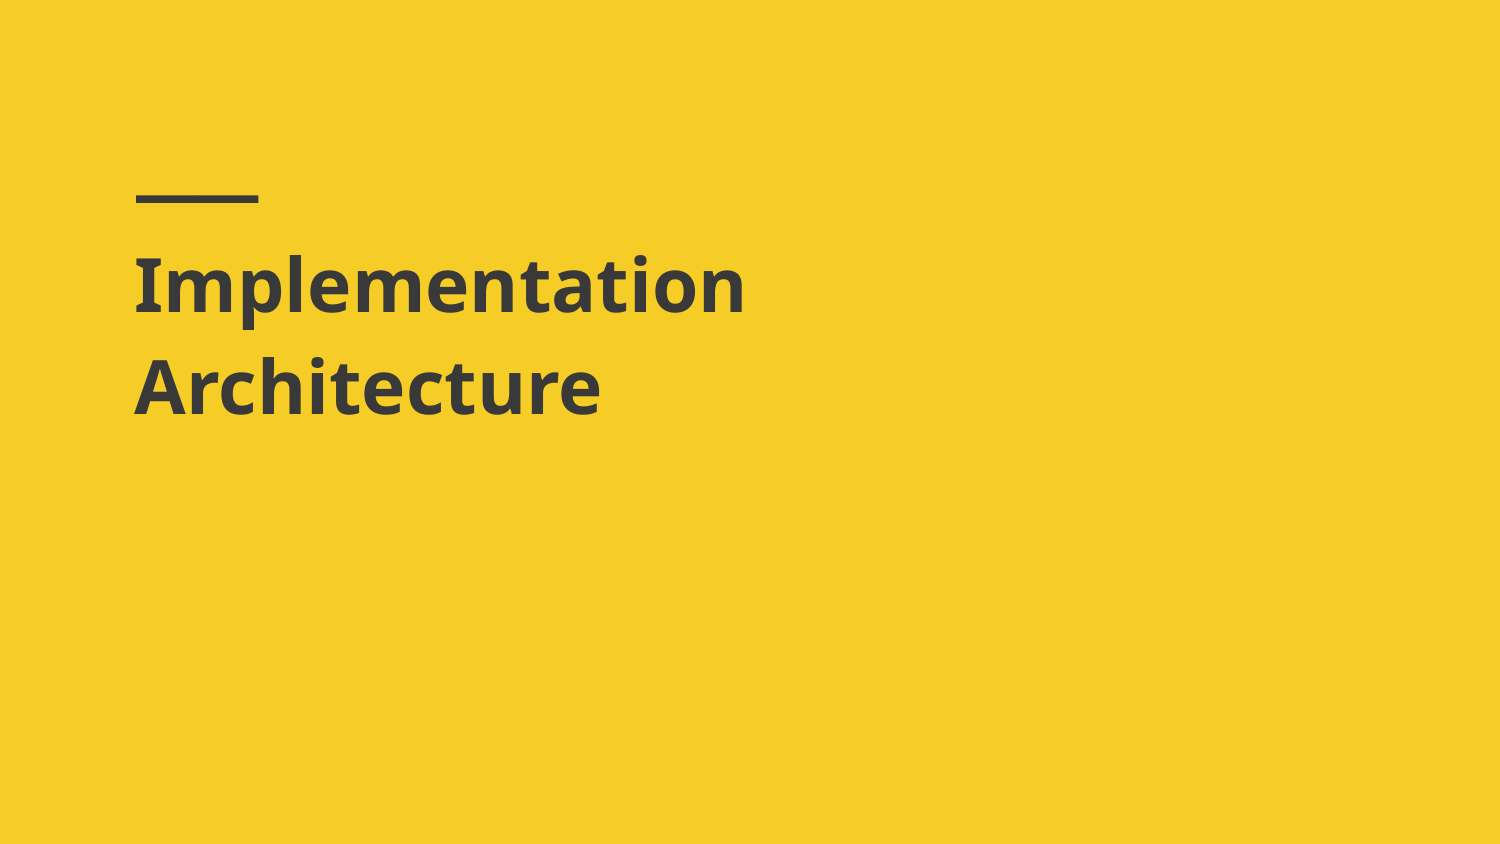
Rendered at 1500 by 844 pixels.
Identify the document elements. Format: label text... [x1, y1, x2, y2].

title Implementation Architecture [119, 216, 1381, 466]
